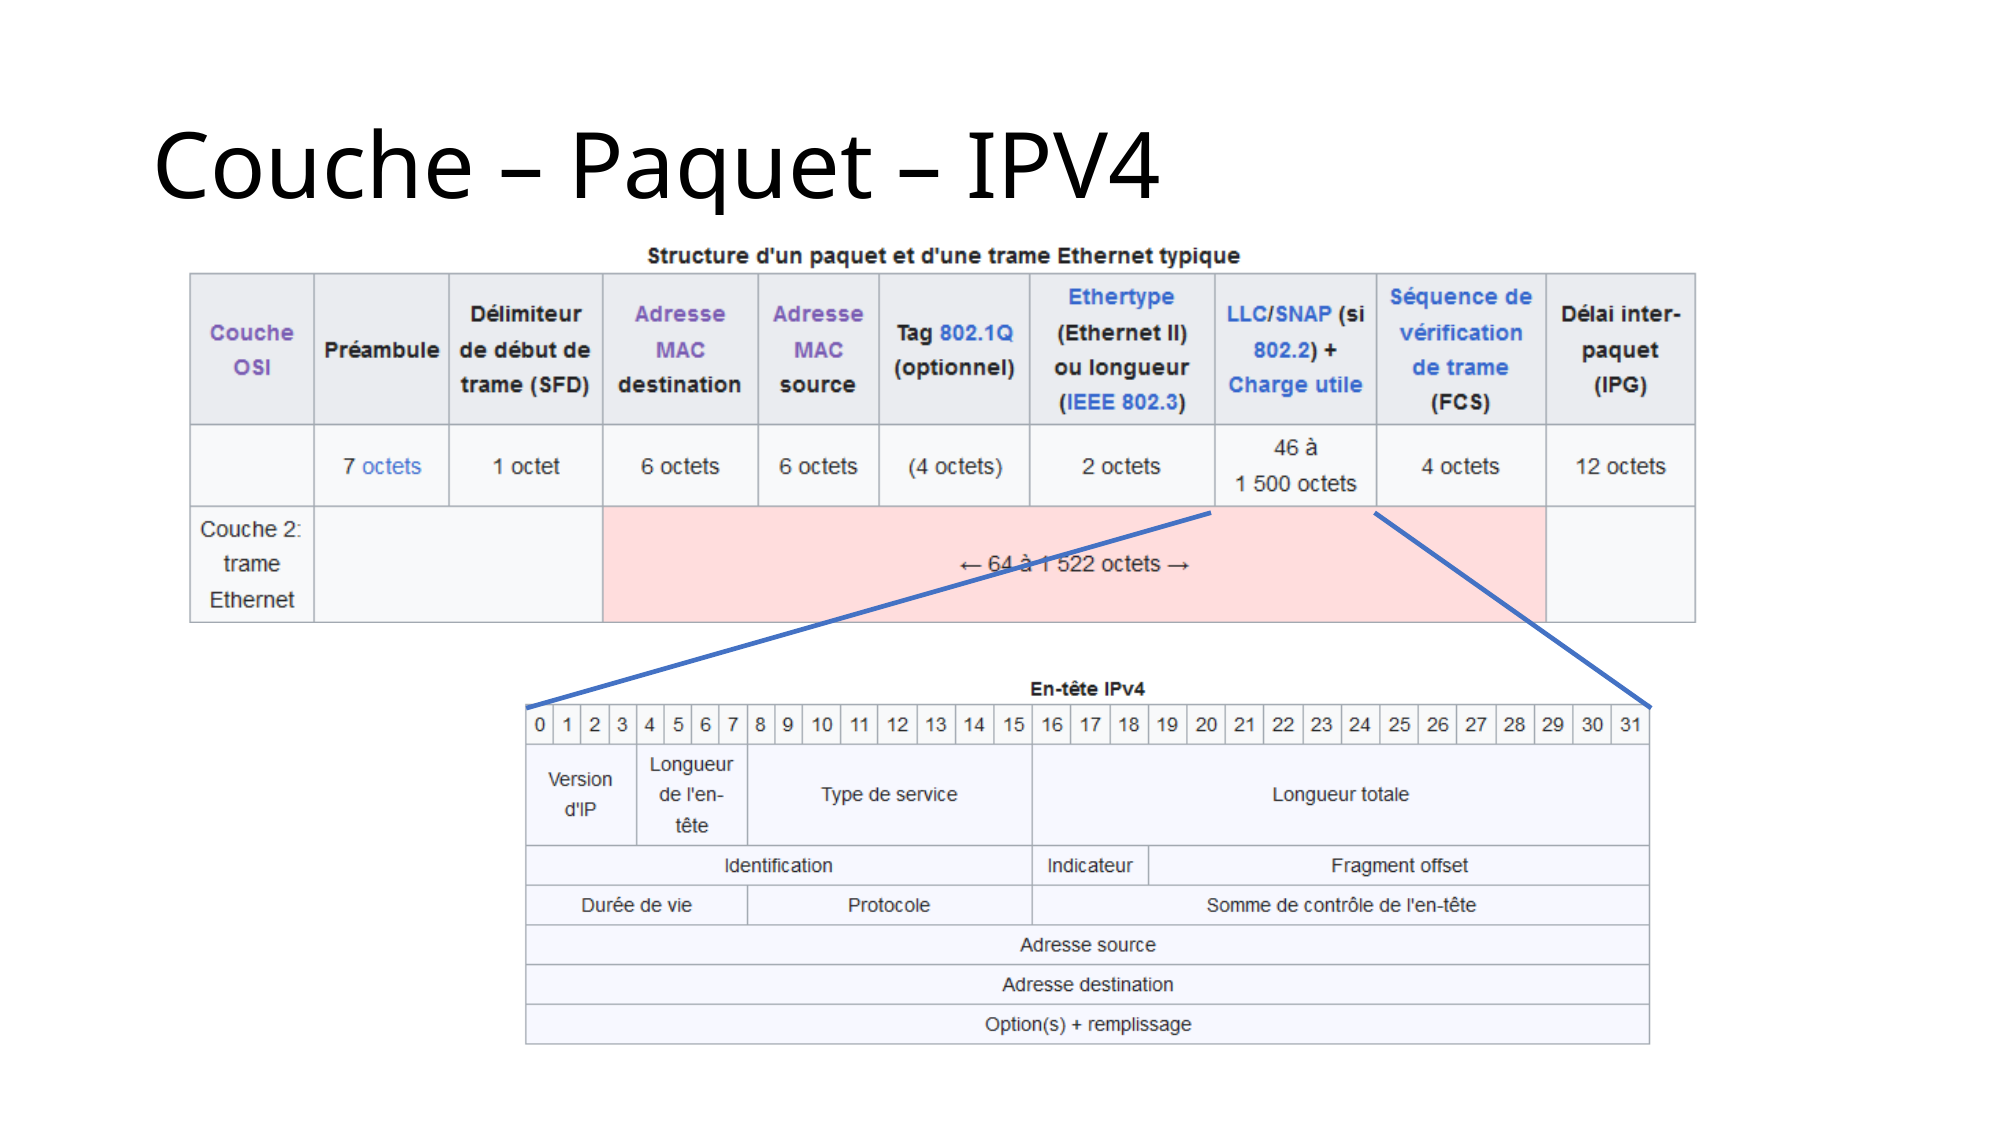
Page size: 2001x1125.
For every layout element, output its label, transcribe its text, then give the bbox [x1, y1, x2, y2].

picture [177, 215, 1712, 623]
picture [513, 663, 1675, 1053]
title Couche – Paquet – IPV4 [137, 59, 1863, 278]
